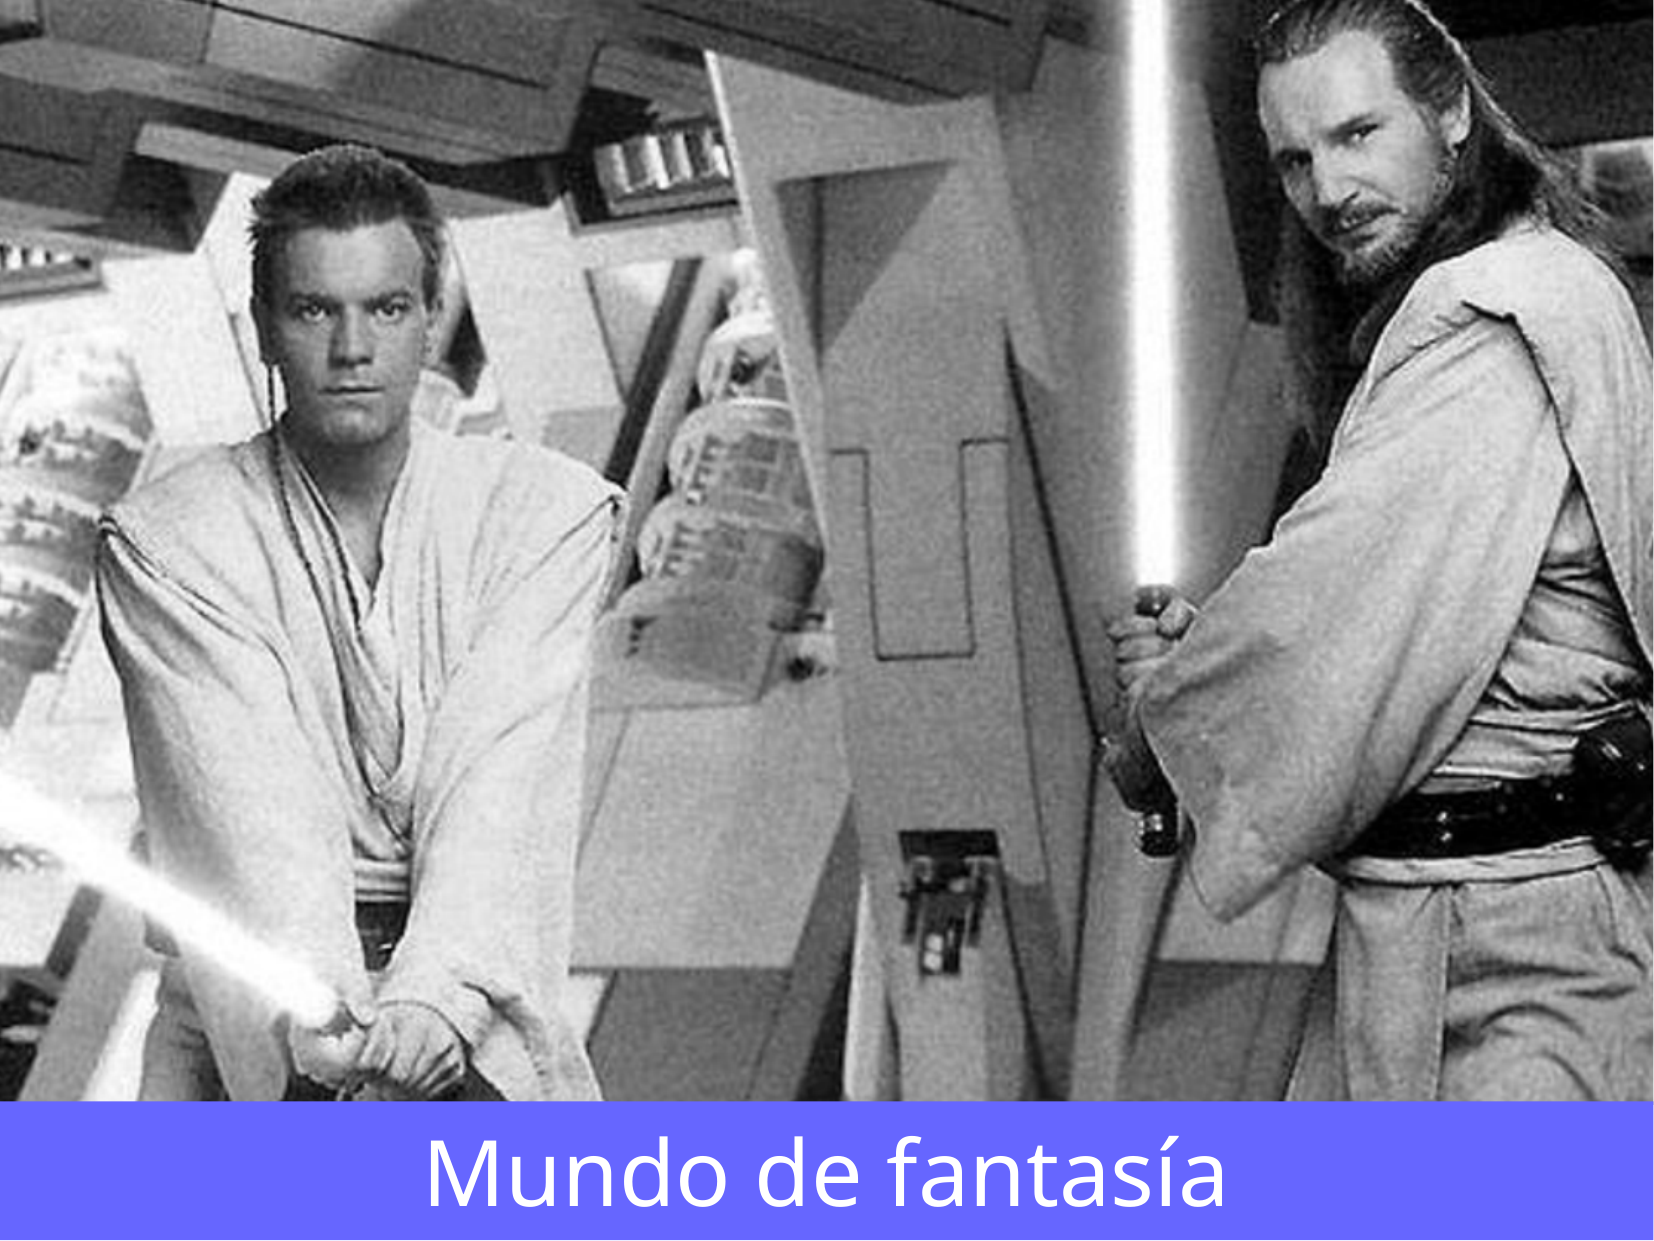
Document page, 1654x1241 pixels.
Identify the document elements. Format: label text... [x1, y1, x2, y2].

picture [0, 0, 1654, 1101]
title Mundo de fantasía [0, 1101, 1654, 1241]
